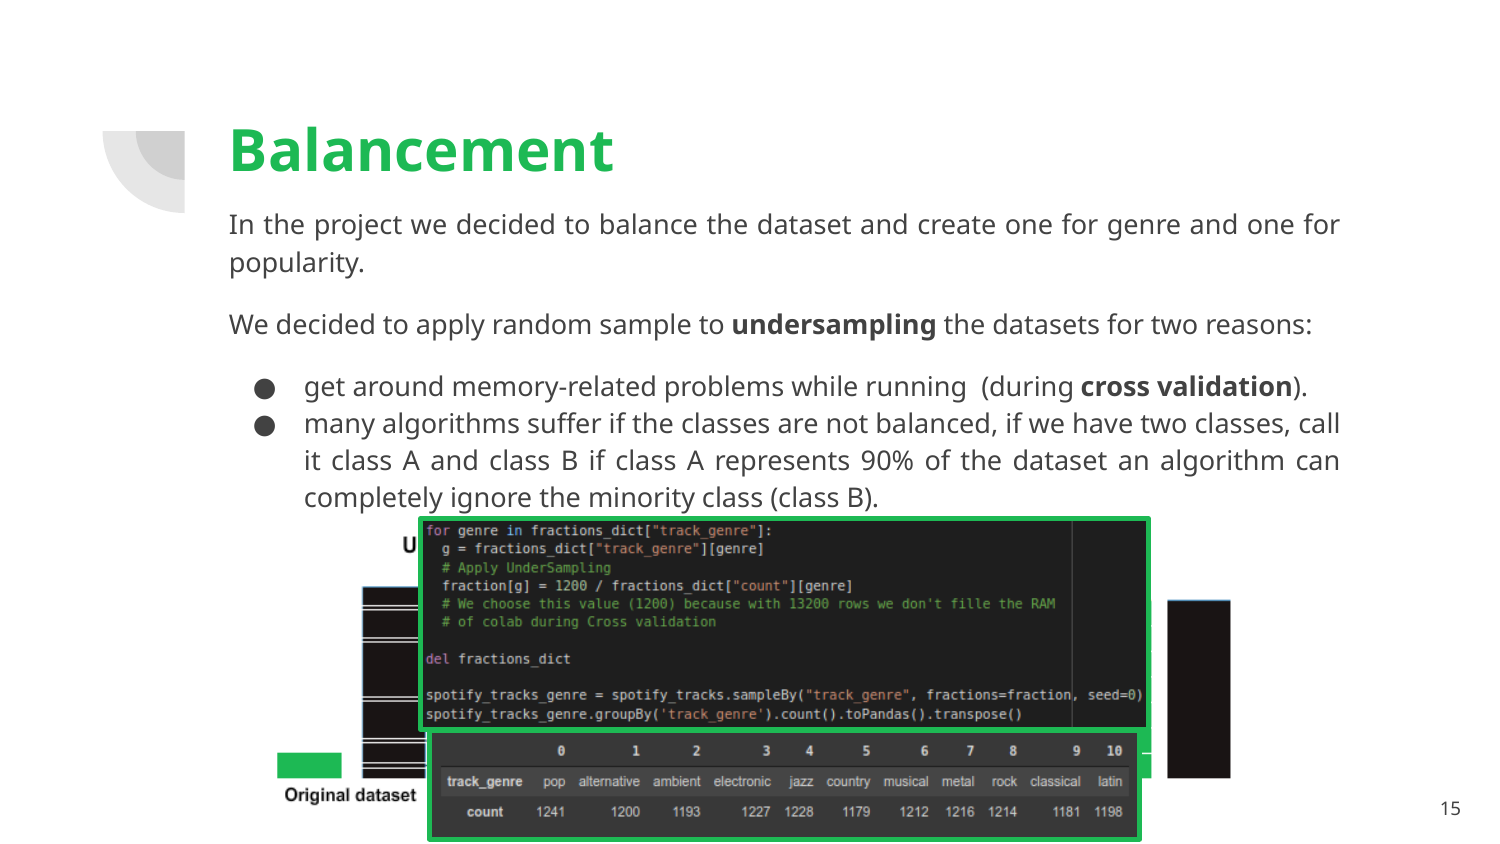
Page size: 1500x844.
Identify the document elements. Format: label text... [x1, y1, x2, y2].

picture [431, 733, 1138, 837]
picture [264, 526, 427, 812]
title Balancement [213, 98, 1102, 187]
picture [1142, 526, 1236, 812]
slide_number <number> [1386, 777, 1477, 842]
list In the project we decided to balance the dataset and create one for genre and one for popularity. We decided to apply random sample to undersampling the datasets for two reasons: get around memory-related problems while running (during cross validation). many algorithms suffer if the classes are not balanced, if we have two classes, call it class A and class B if class A represents 90% of the dataset an algorithm can completely ignore the minority class (class B). [213, 187, 1356, 734]
picture [422, 520, 1147, 728]
